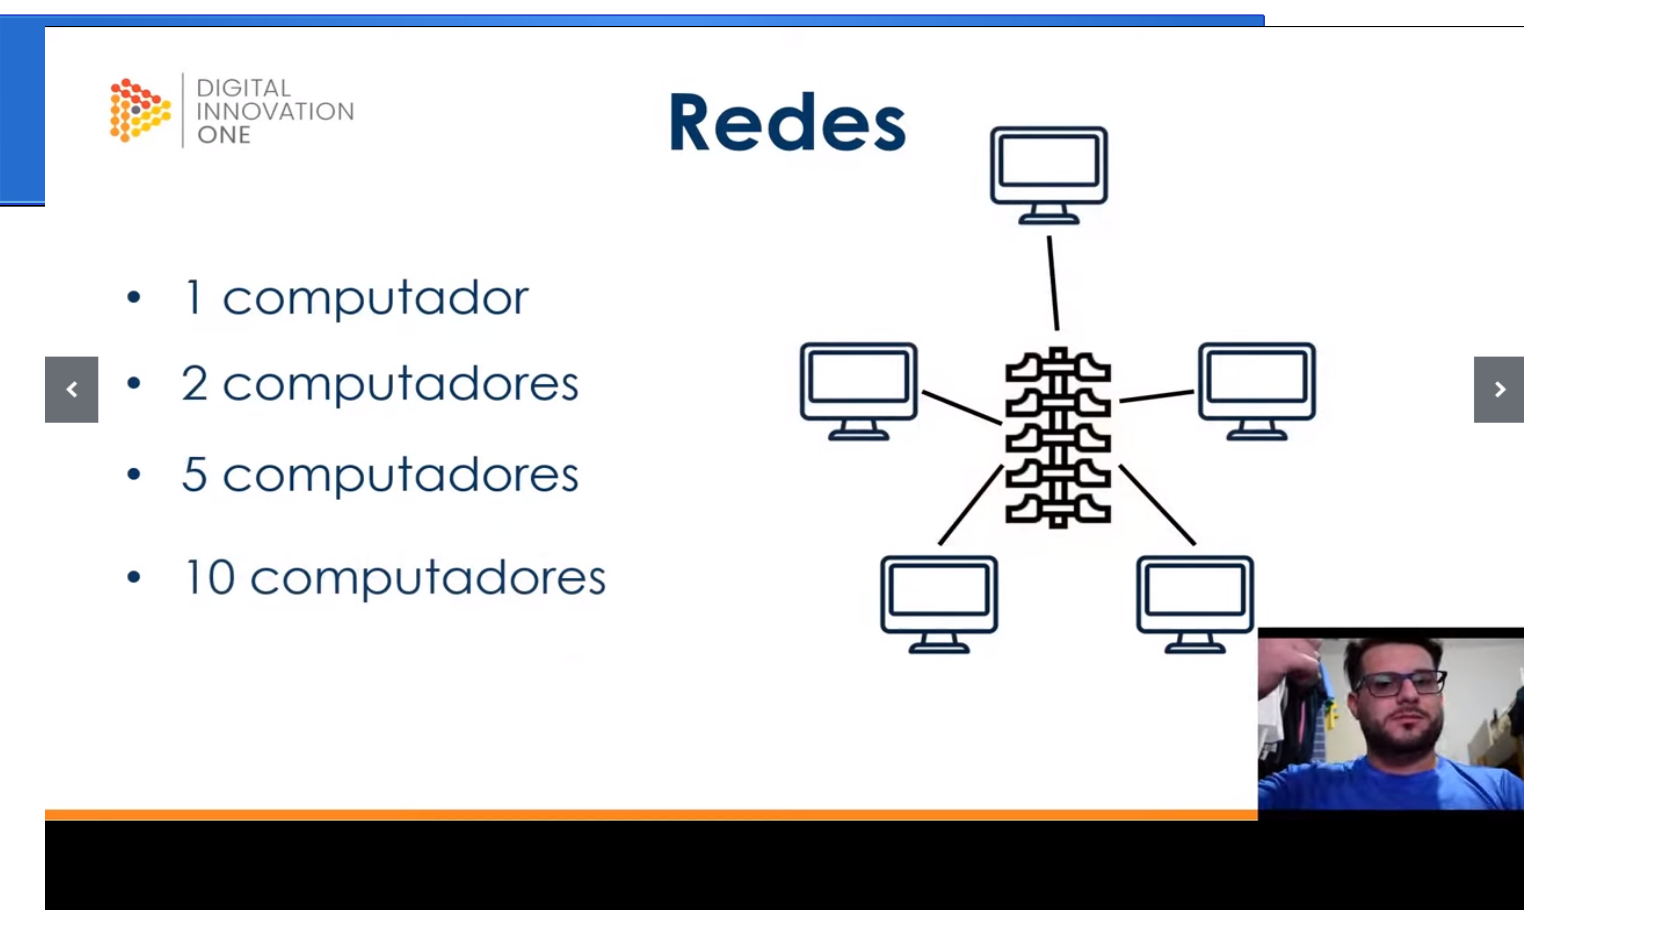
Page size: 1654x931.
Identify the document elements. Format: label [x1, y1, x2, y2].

picture [45, 26, 1524, 910]
